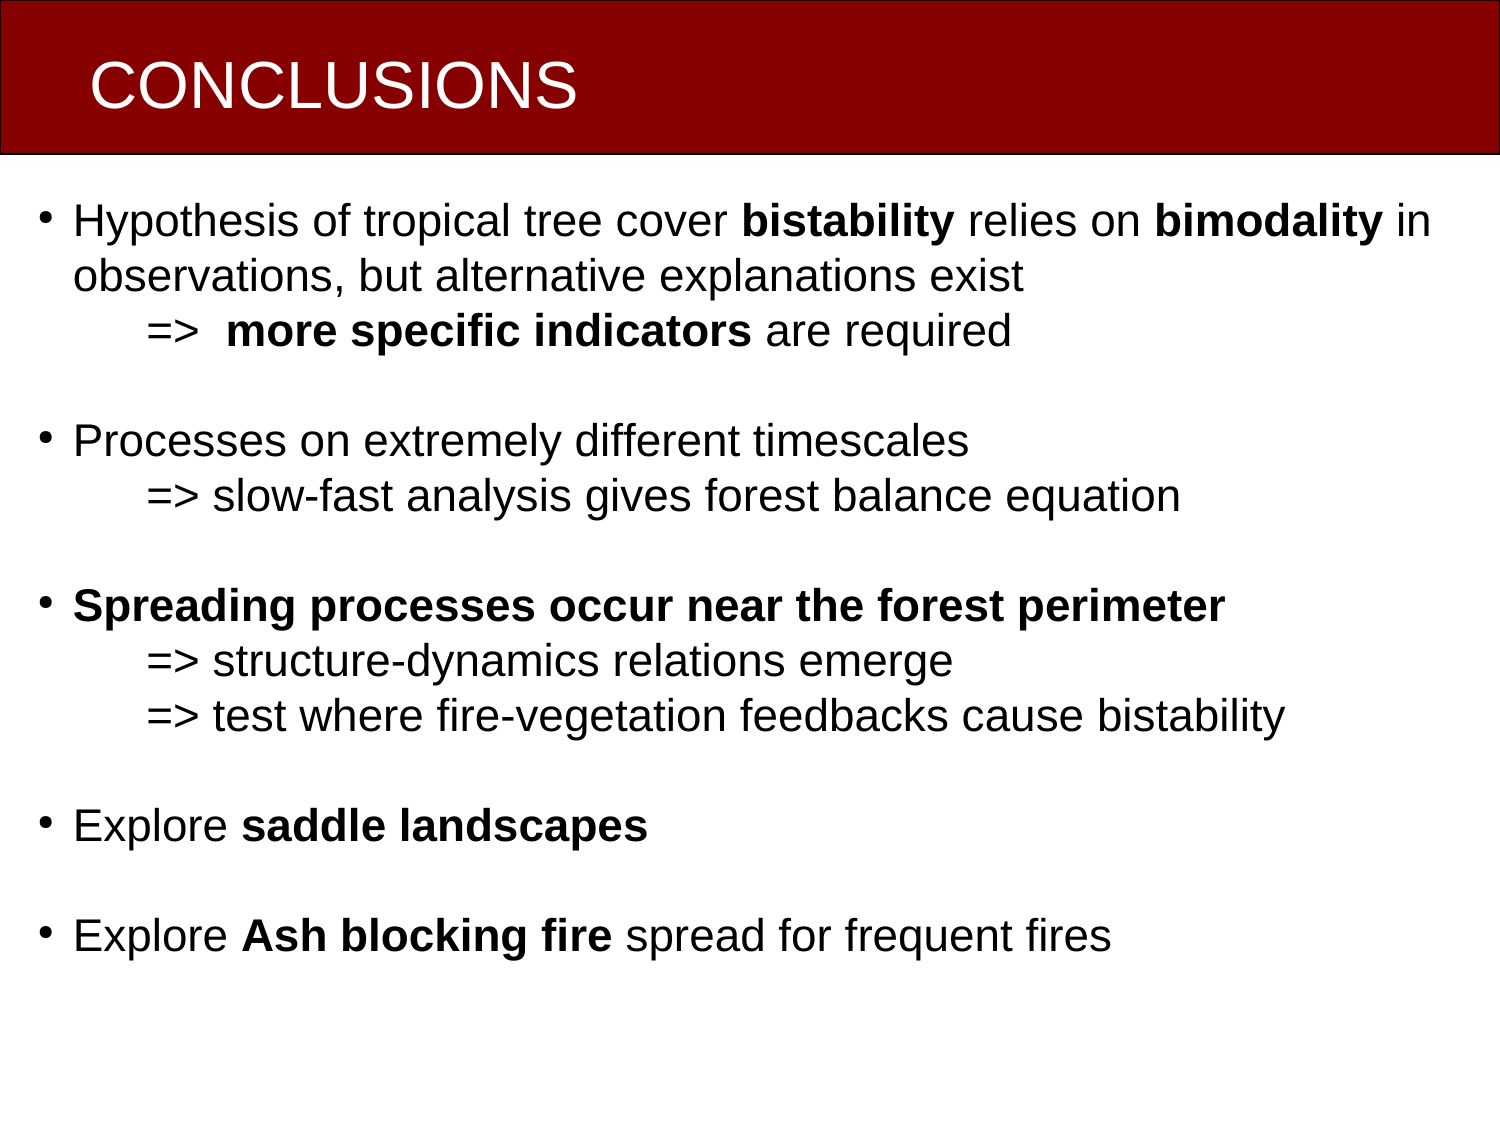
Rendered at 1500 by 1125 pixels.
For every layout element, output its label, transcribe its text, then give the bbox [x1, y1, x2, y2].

text_box Hypothesis of tropical tree cover bistability relies on bimodality in observations, but alternative explanations exist => more specific indicators are required Processes on extremely different timescales => slow-fast analysis gives forest balance equation Spreading processes occur near the forest perimeter => structure-dynamics relations emerge => test where fire-vegetation feedbacks cause bistability Explore saddle landscapes Explore Ash blocking fire spread for frequent fires [22, 183, 1478, 1039]
text_box [0, 0, 1500, 154]
title CONCLUSIONS [74, 3, 1425, 160]
